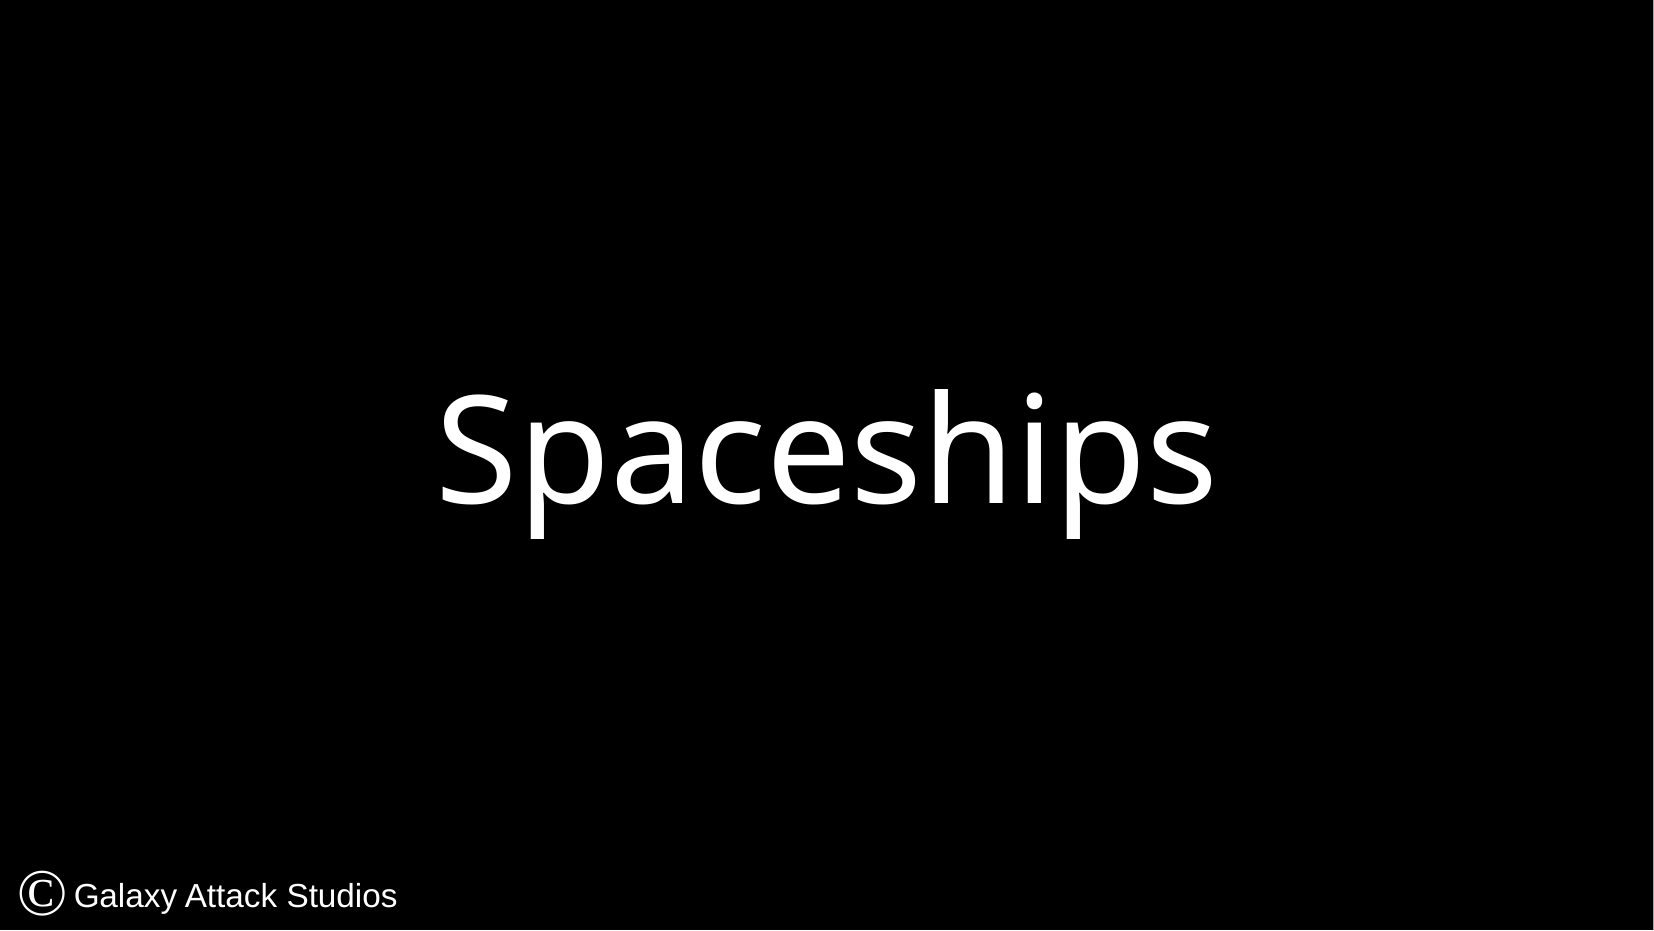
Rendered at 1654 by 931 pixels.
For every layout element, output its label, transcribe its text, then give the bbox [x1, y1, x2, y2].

title Spaceships [82, 37, 1571, 855]
